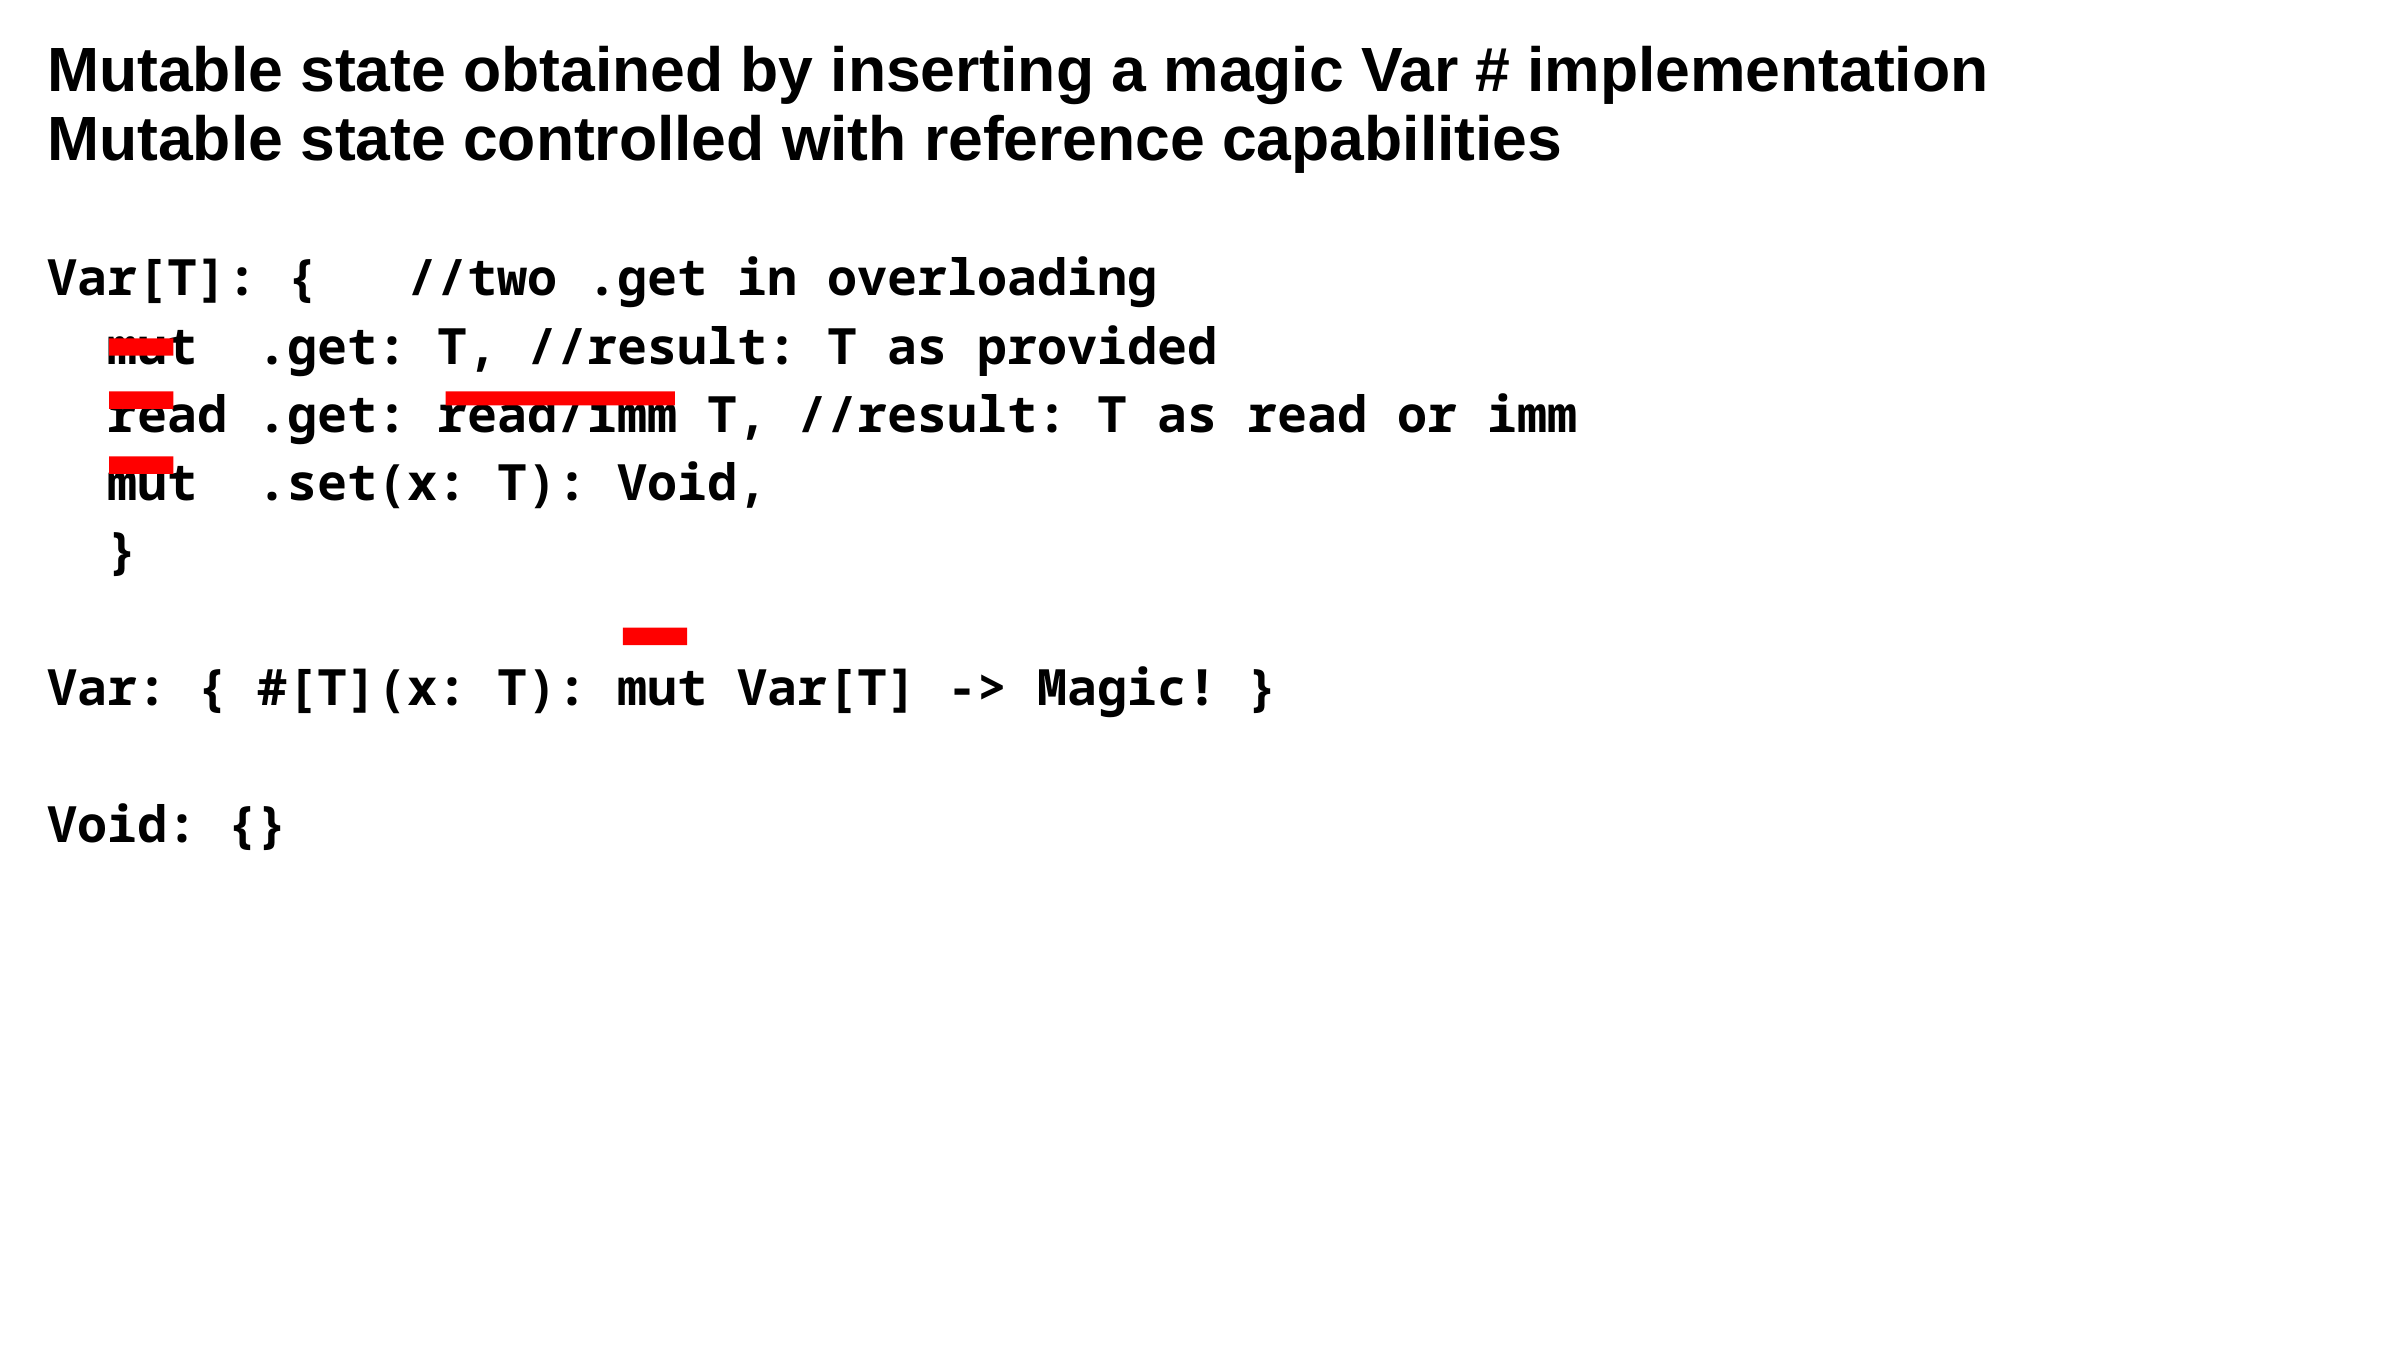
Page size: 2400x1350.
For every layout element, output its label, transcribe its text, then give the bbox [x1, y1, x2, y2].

text_box [622, 627, 688, 646]
text_box Mutable state obtained by inserting a magic Var # implementation Mutable state controlled with reference capabilities Var[T]: { //two .get in overloading mut .get: T, //result: T as provided read .get: read/imm T, //result: T as read or imm mut .set(x: T): Void, } Var: { #[T](x: T): mut Var[T] -> Magic! } Void: {} [32, 27, 2358, 1271]
text_box [109, 338, 174, 356]
text_box [445, 391, 675, 406]
text_box [109, 391, 174, 409]
text_box [109, 456, 174, 474]
